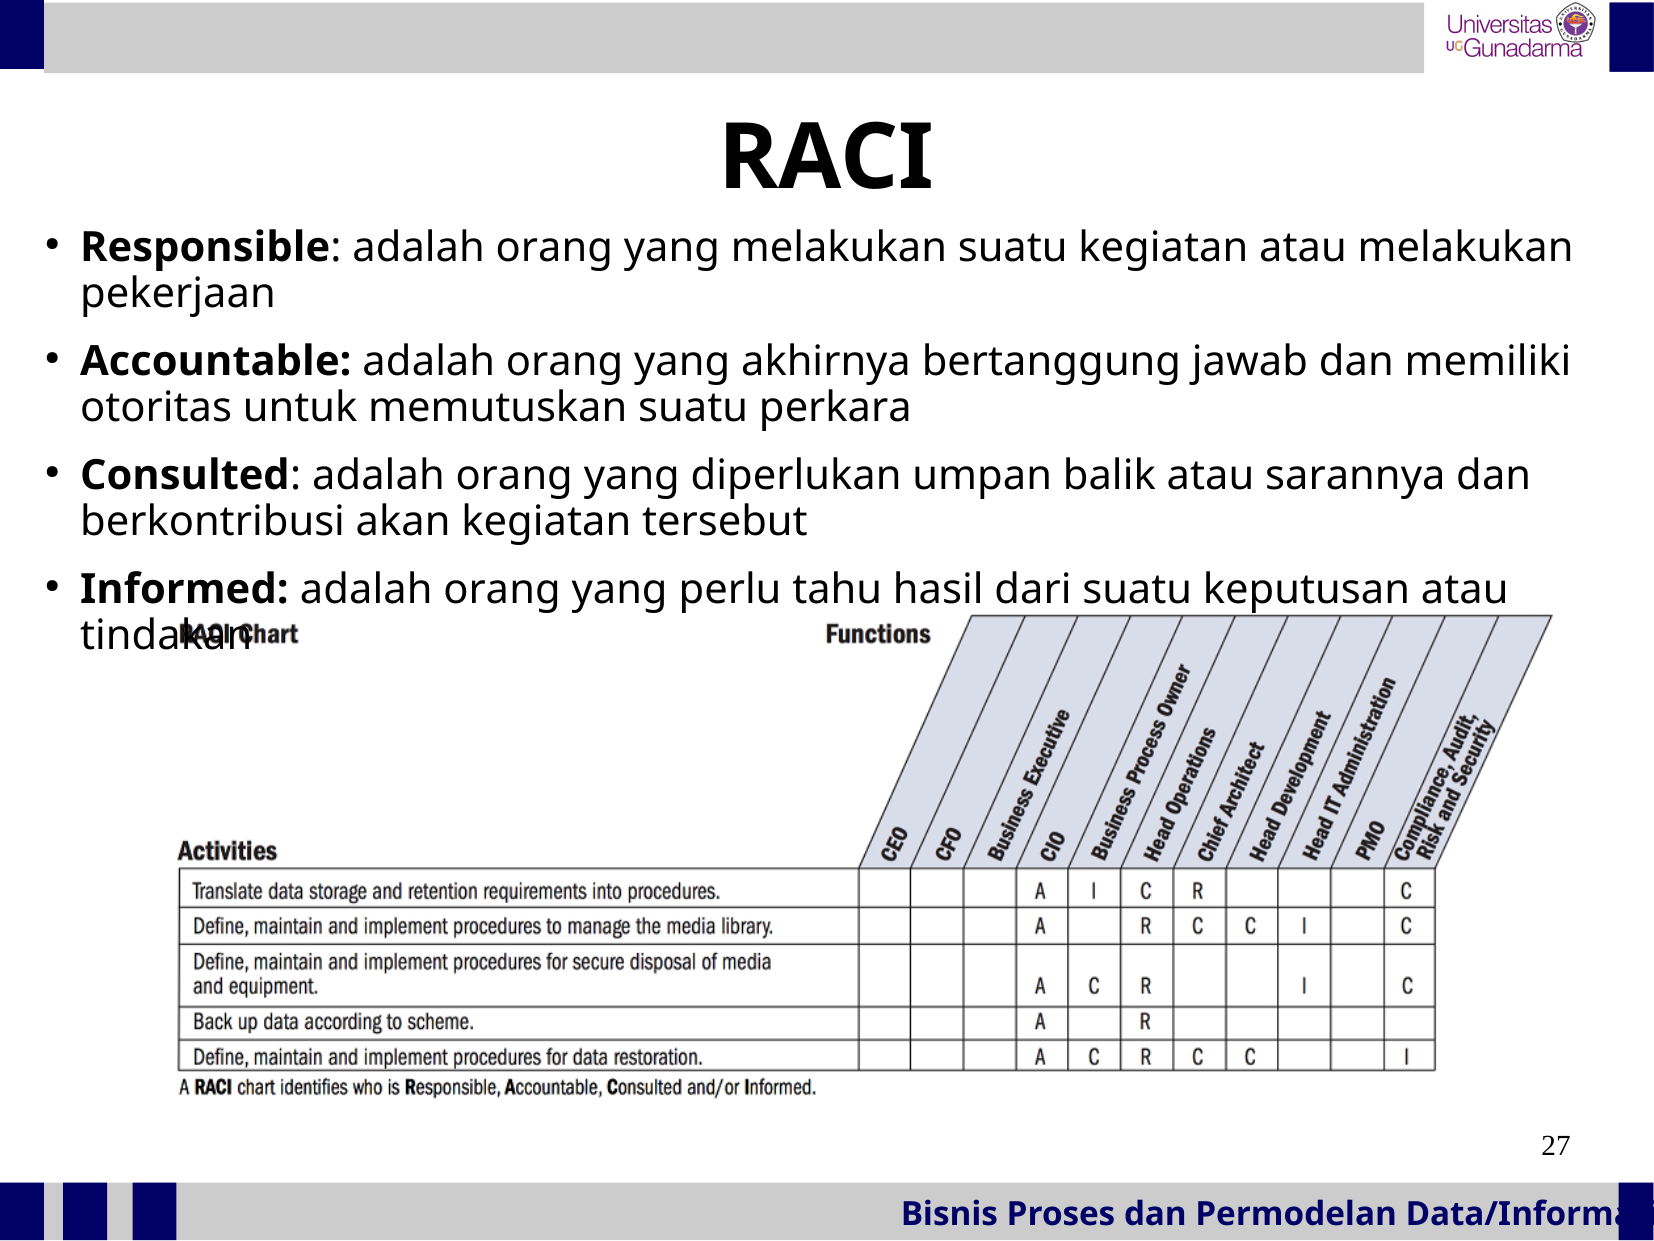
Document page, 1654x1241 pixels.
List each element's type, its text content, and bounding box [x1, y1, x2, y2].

picture [120, 670, 1608, 1128]
text_box Responsible: adalah orang yang melakukan suatu kegiatan atau melakukan pekerjaan Accountable: adalah orang yang akhirnya bertanggung jawab dan memiliki otoritas untuk memutuskan suatu perkara Consulted: adalah orang yang diperlukan umpan balik atau sarannya dan berkontribusi akan kegiatan tersebut Informed: adalah orang yang perlu tahu hasil dari suatu keputusan atau tindakan [30, 216, 1636, 670]
title RACI [82, 49, 1571, 216]
picture [1437, 2, 1610, 62]
